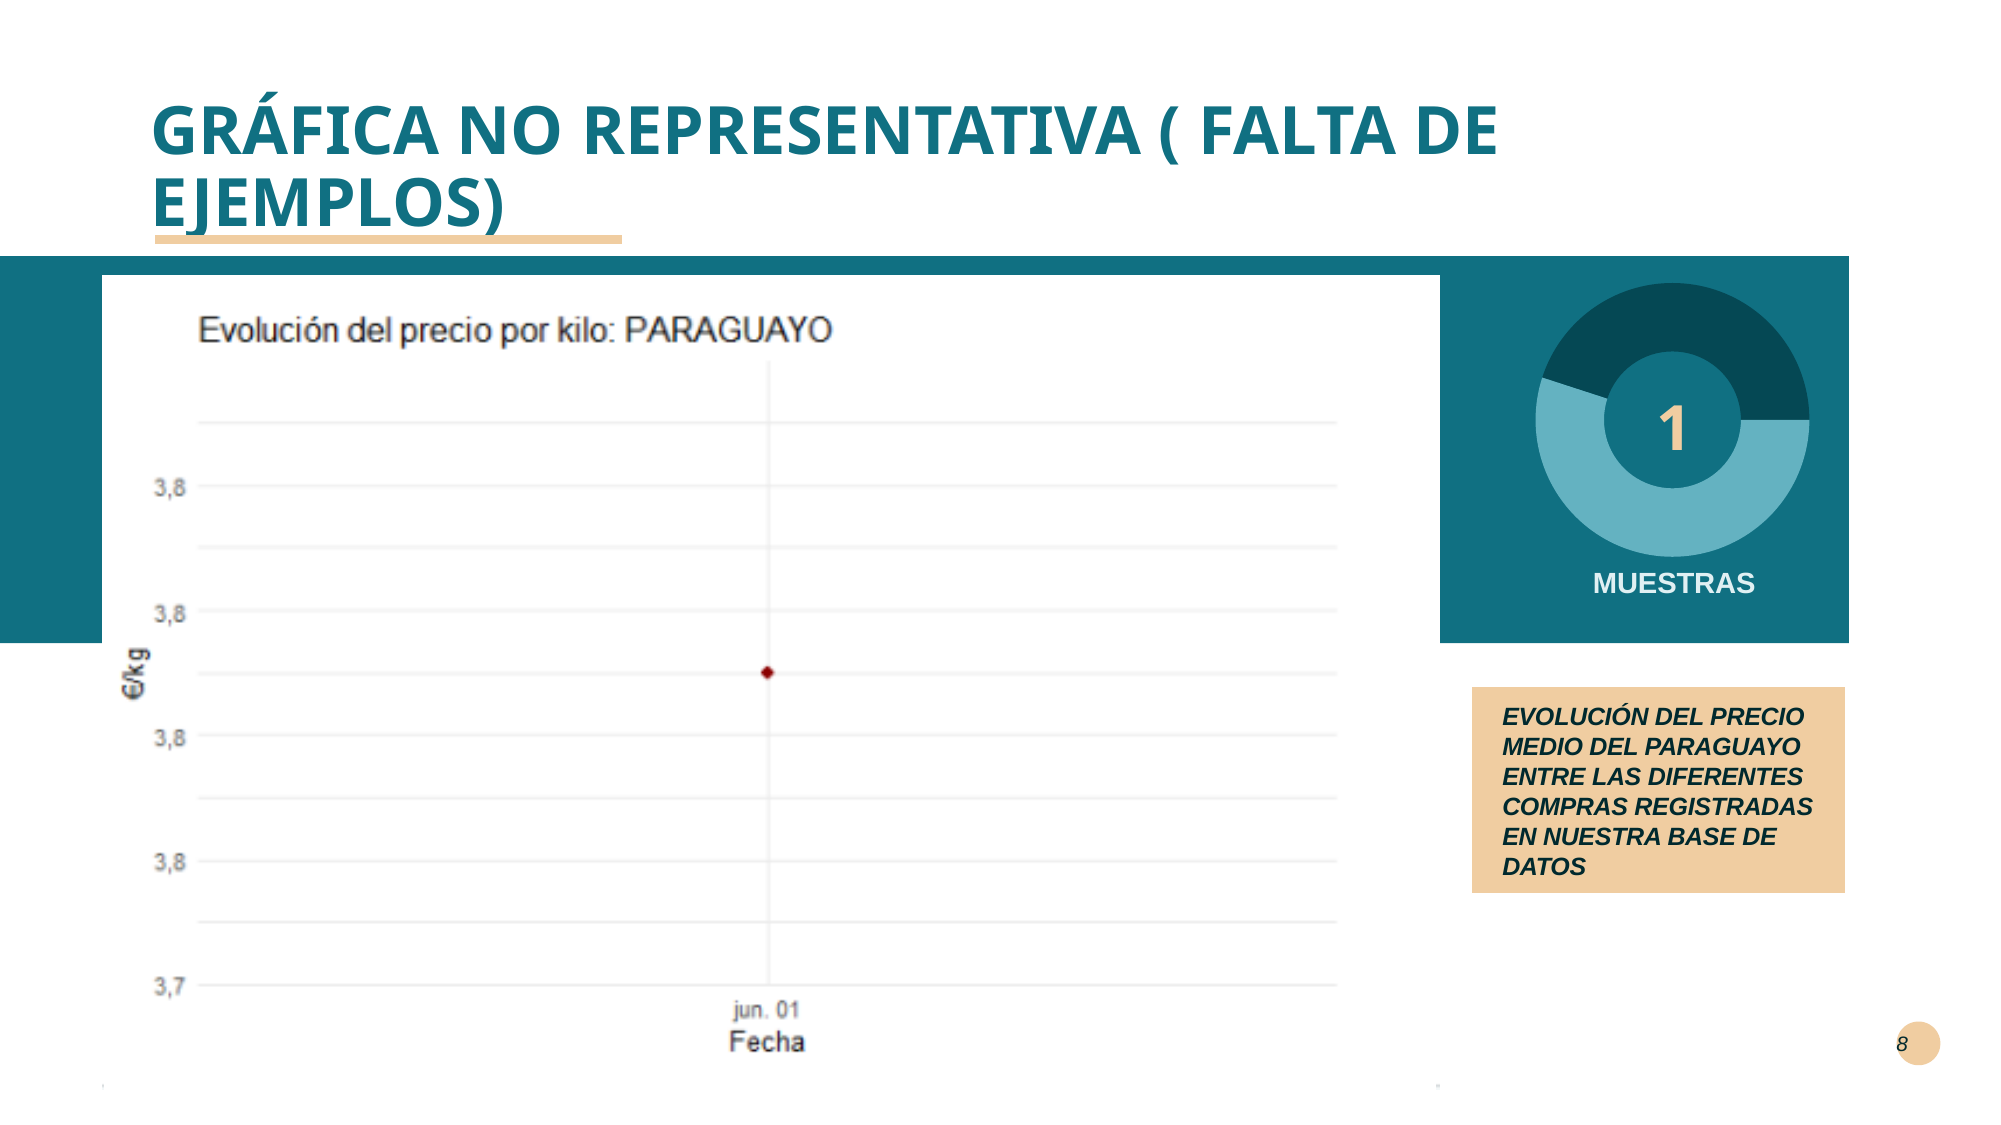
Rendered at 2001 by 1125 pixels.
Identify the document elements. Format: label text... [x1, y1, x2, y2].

text_box Cliente 4 [1440, 565, 1450, 604]
text_box 1 [1583, 386, 1763, 465]
text_box 4 [1881, 1012, 1940, 1073]
chart [1440, 277, 1855, 566]
title GRÁFICA NO REPRESENTATIVA ( FALTA DE EJEMPLOS) [135, 59, 1861, 278]
text_box MUESTRAS [1583, 561, 1763, 600]
text_box EVOLUCIÓN DEL PRECIO MEDIO DEL PARAGUAYO ENTRE LAS DIFERENTES COMPRAS REGISTRADAS EN NUESTRA BASE DE DATOS [1472, 687, 1845, 893]
picture [102, 275, 1440, 1106]
text_box 37 % [1440, 387, 1450, 466]
